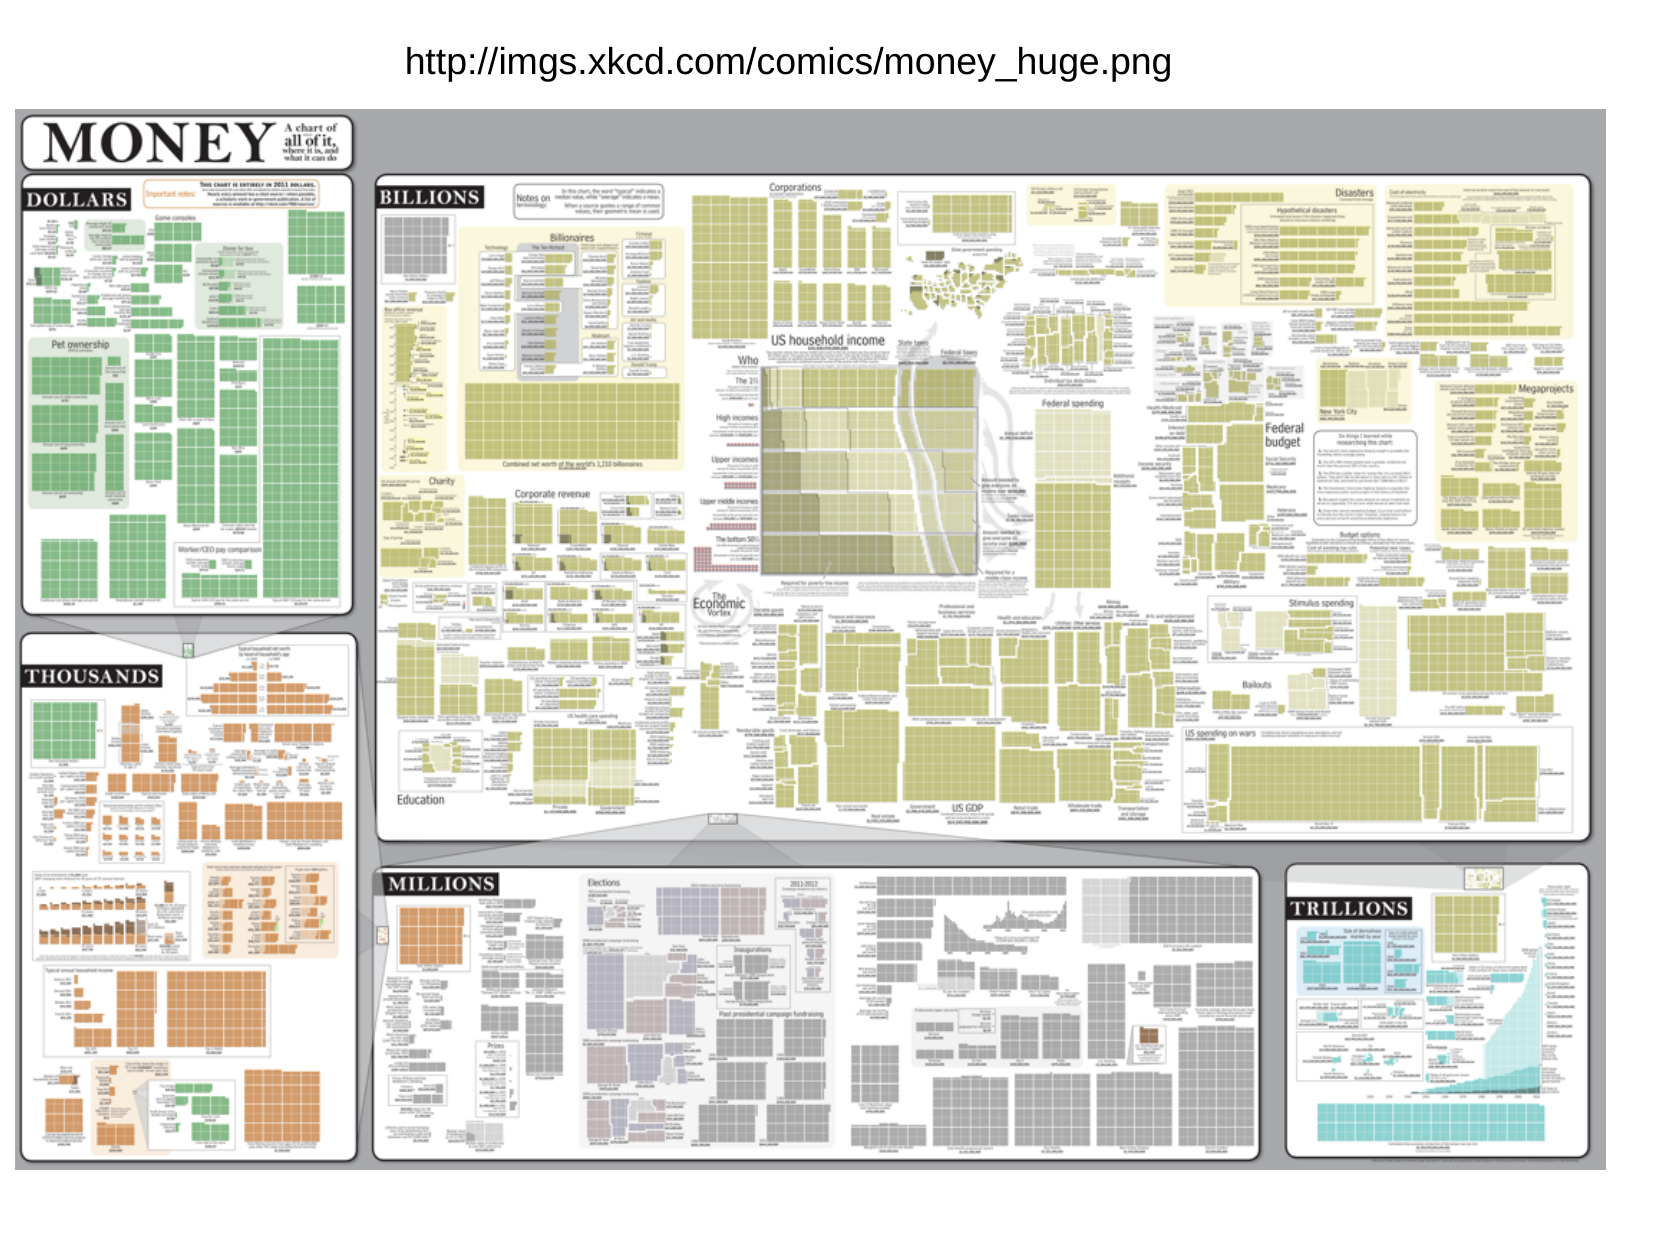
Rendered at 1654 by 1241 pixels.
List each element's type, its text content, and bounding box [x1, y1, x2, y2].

picture [15, 109, 1606, 1171]
text_box http://imgs.xkcd.com/comics/money_huge.png [390, 33, 1189, 91]
